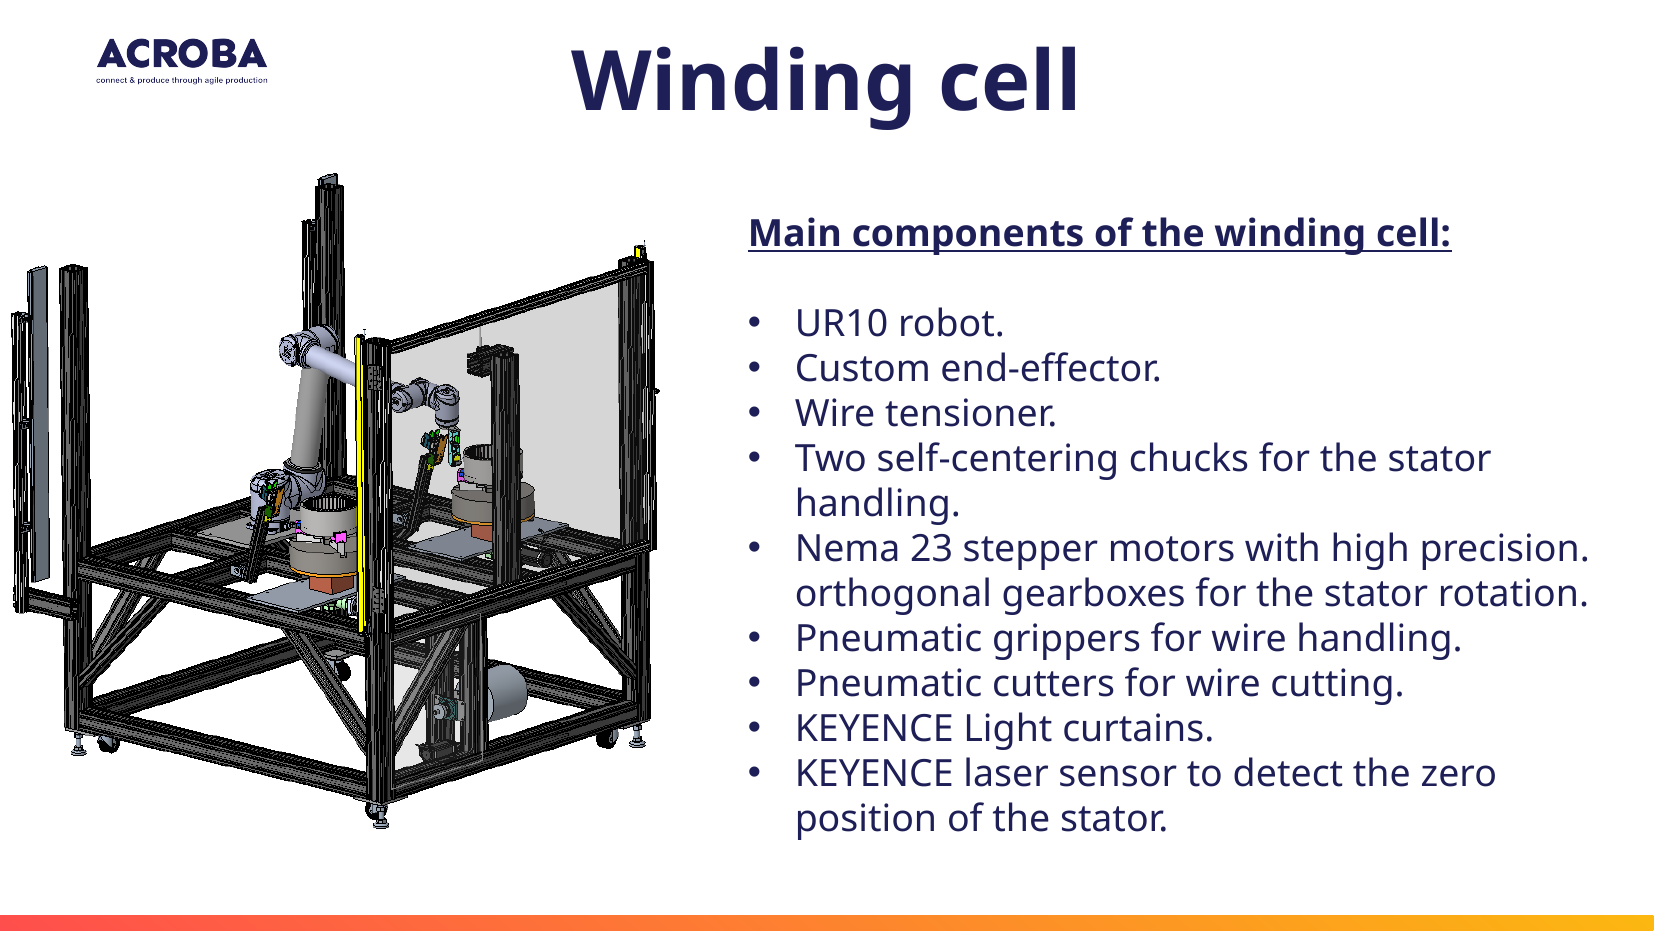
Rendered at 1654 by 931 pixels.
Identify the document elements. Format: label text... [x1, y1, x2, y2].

picture [96, 34, 124, 89]
picture [0, 154, 680, 843]
title Winding cell [124, 19, 1529, 119]
text_box Main components of the winding cell: UR10 robot. Custom end-effector. Wire tensioner. Two self-centering chucks for the stator handling. Nema 23 stepper motors with high precision. orthogonal gearboxes for the stator rotation. Pneumatic grippers for wire handling. Pneumatic cutters for wire cutting. KEYENCE Light curtains. KEYENCE laser sensor to detect the zero position of the stator. [733, 201, 1611, 892]
